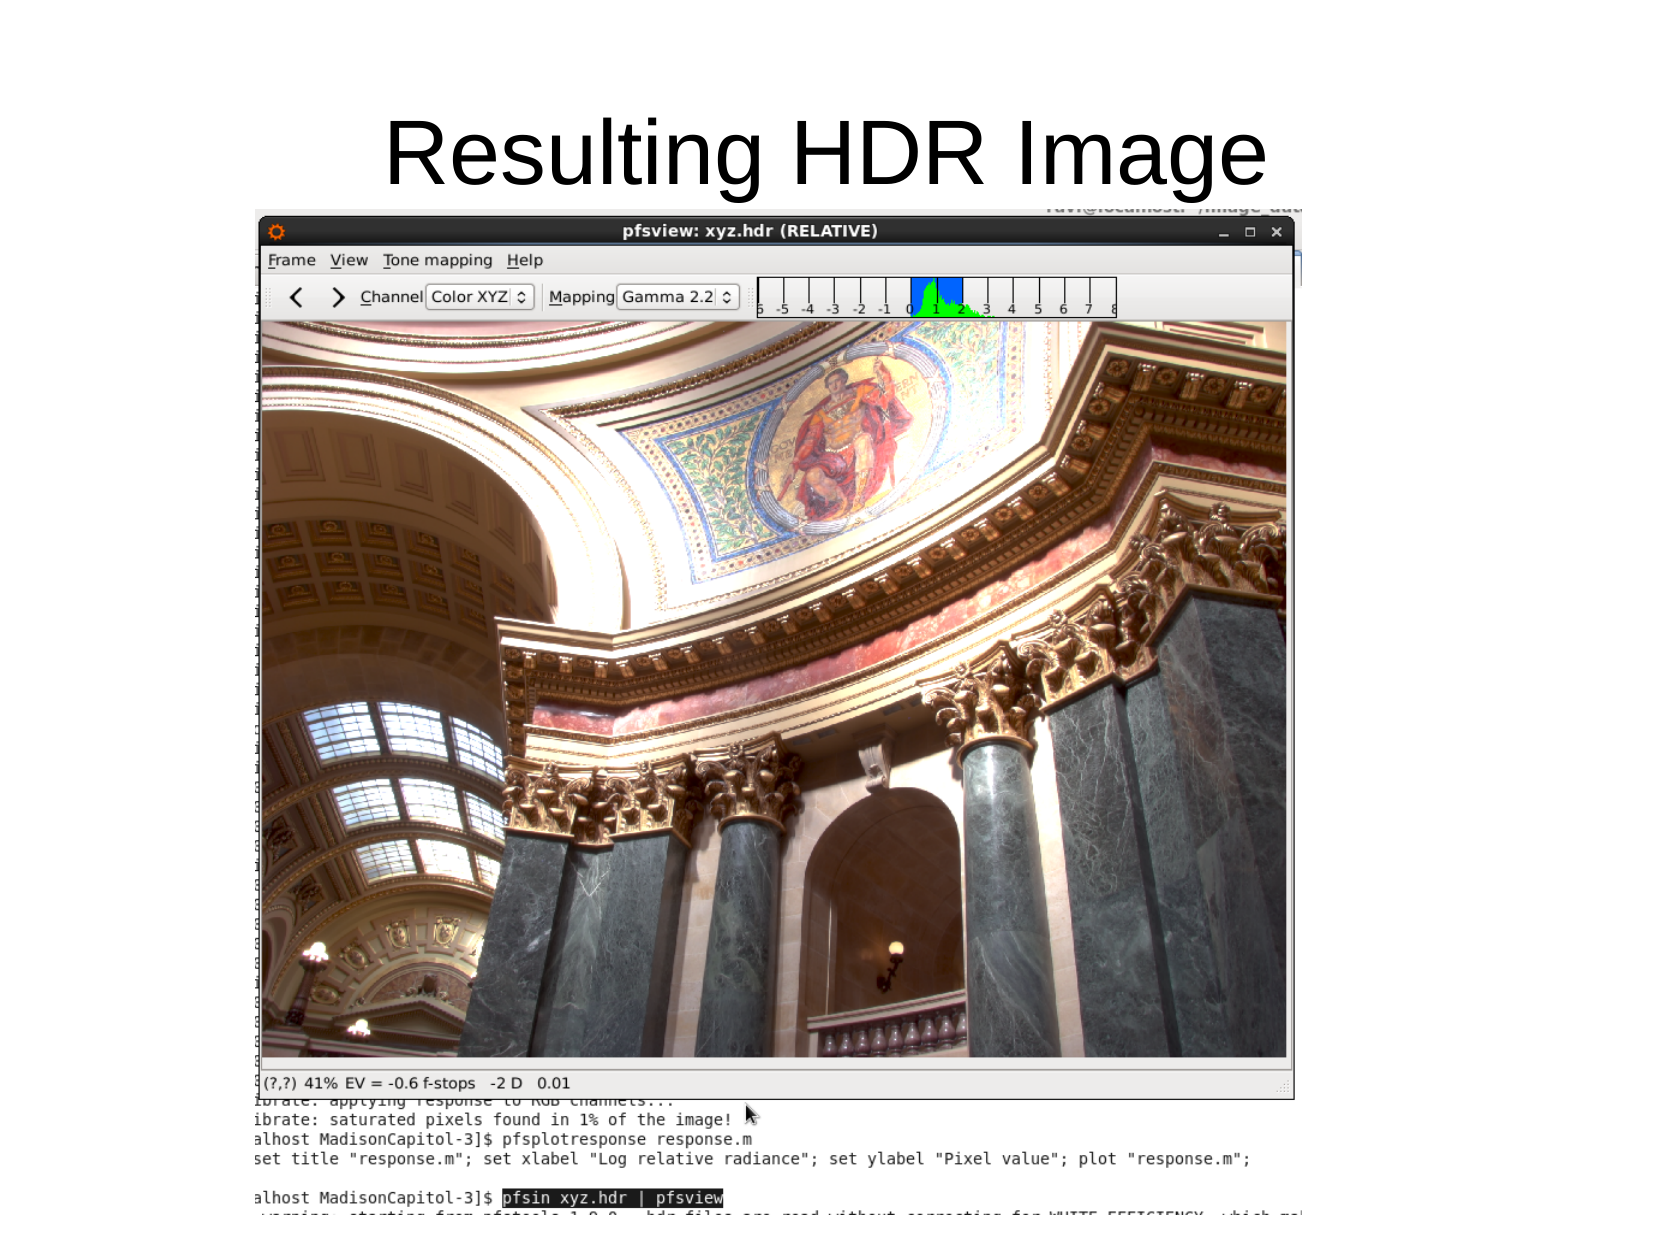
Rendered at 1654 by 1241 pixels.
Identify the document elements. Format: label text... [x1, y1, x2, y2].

picture [255, 209, 1302, 1216]
title Resulting HDR Image [82, 49, 1571, 257]
